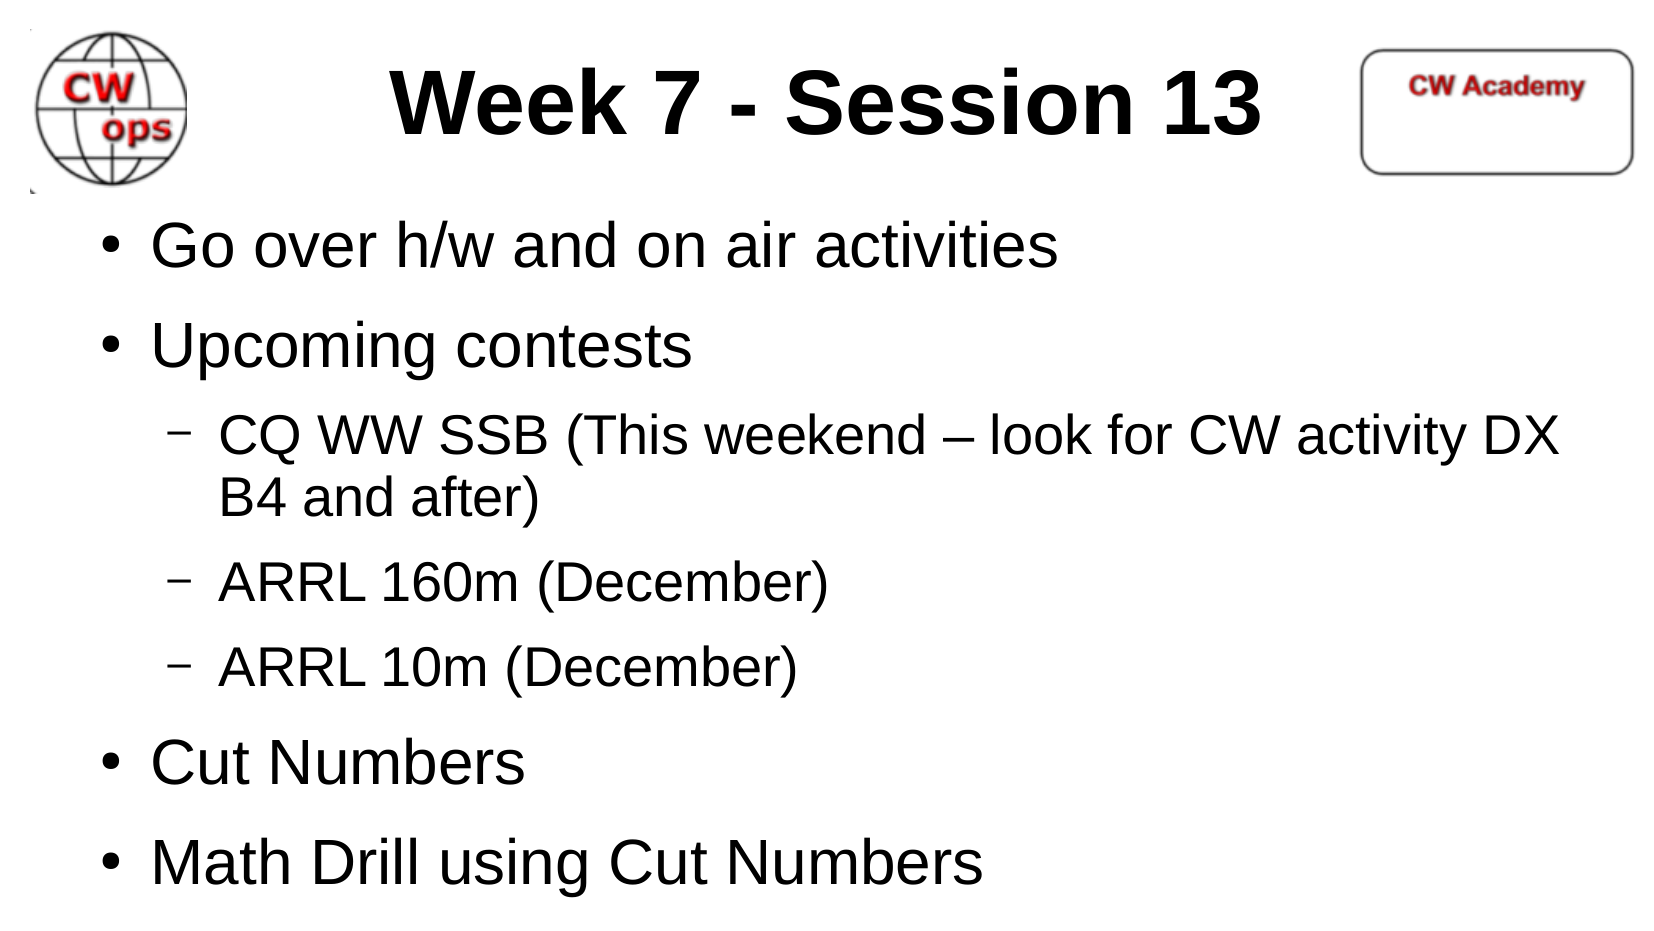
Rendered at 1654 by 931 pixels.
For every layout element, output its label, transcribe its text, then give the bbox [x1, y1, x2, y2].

list Go over h/w and on air activities Upcoming contests CQ WW SSB (This weekend – look for CW activity DX B4 and after) ARRL 160m (December) ARRL 10m (December) Cut Numbers Math Drill using Cut Numbers [82, 210, 1571, 900]
picture [30, 29, 187, 194]
title Week 7 - Session 13 [82, 25, 1571, 181]
picture [1350, 37, 1640, 186]
